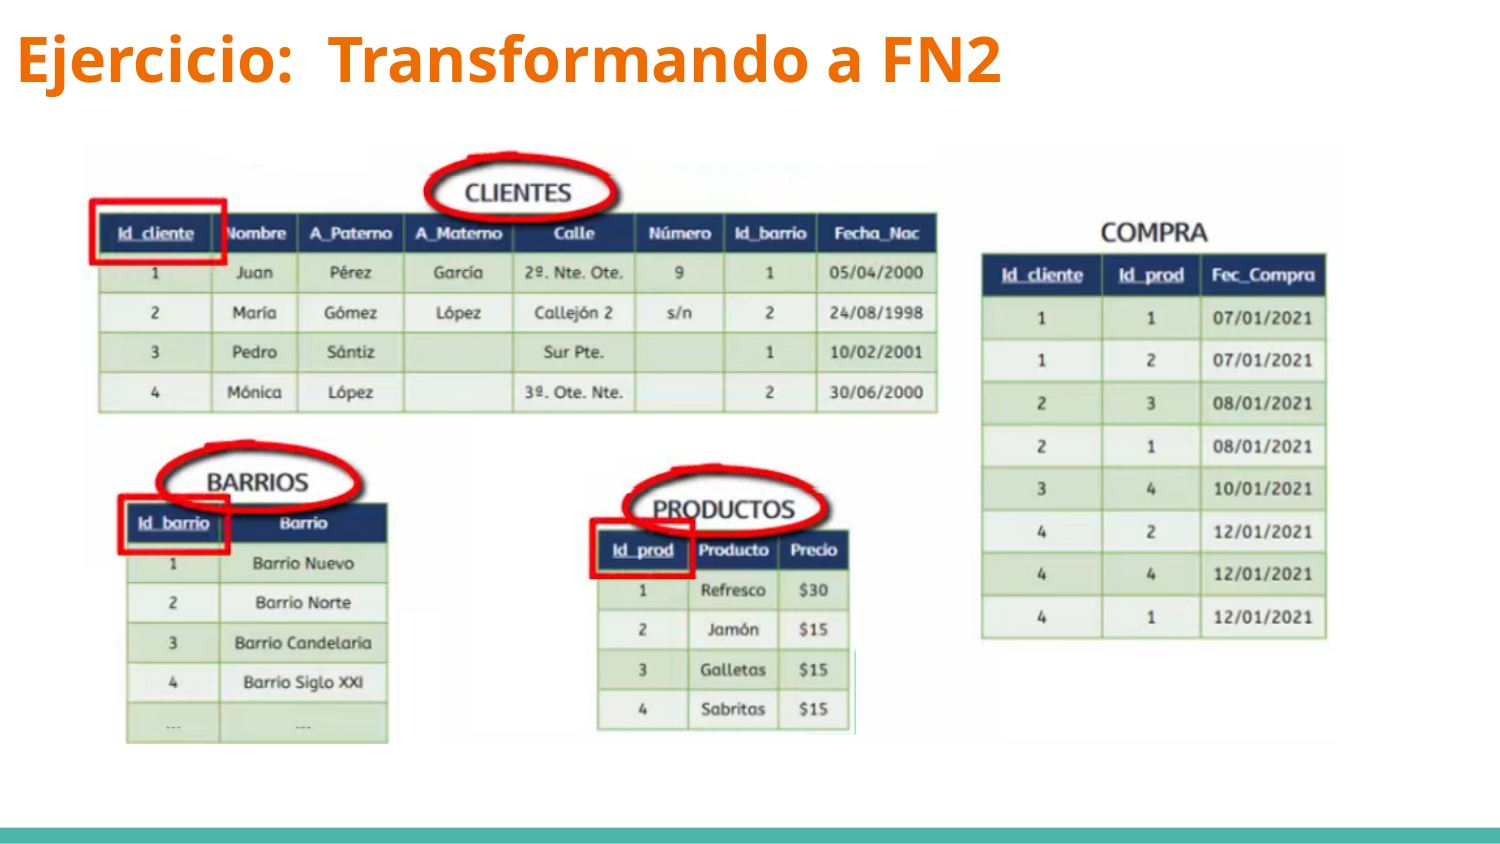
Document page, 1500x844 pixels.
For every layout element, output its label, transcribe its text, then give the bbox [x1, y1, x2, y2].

title Ejercicio: Transformando a FN2 [0, 0, 1398, 116]
picture [82, 142, 1343, 744]
